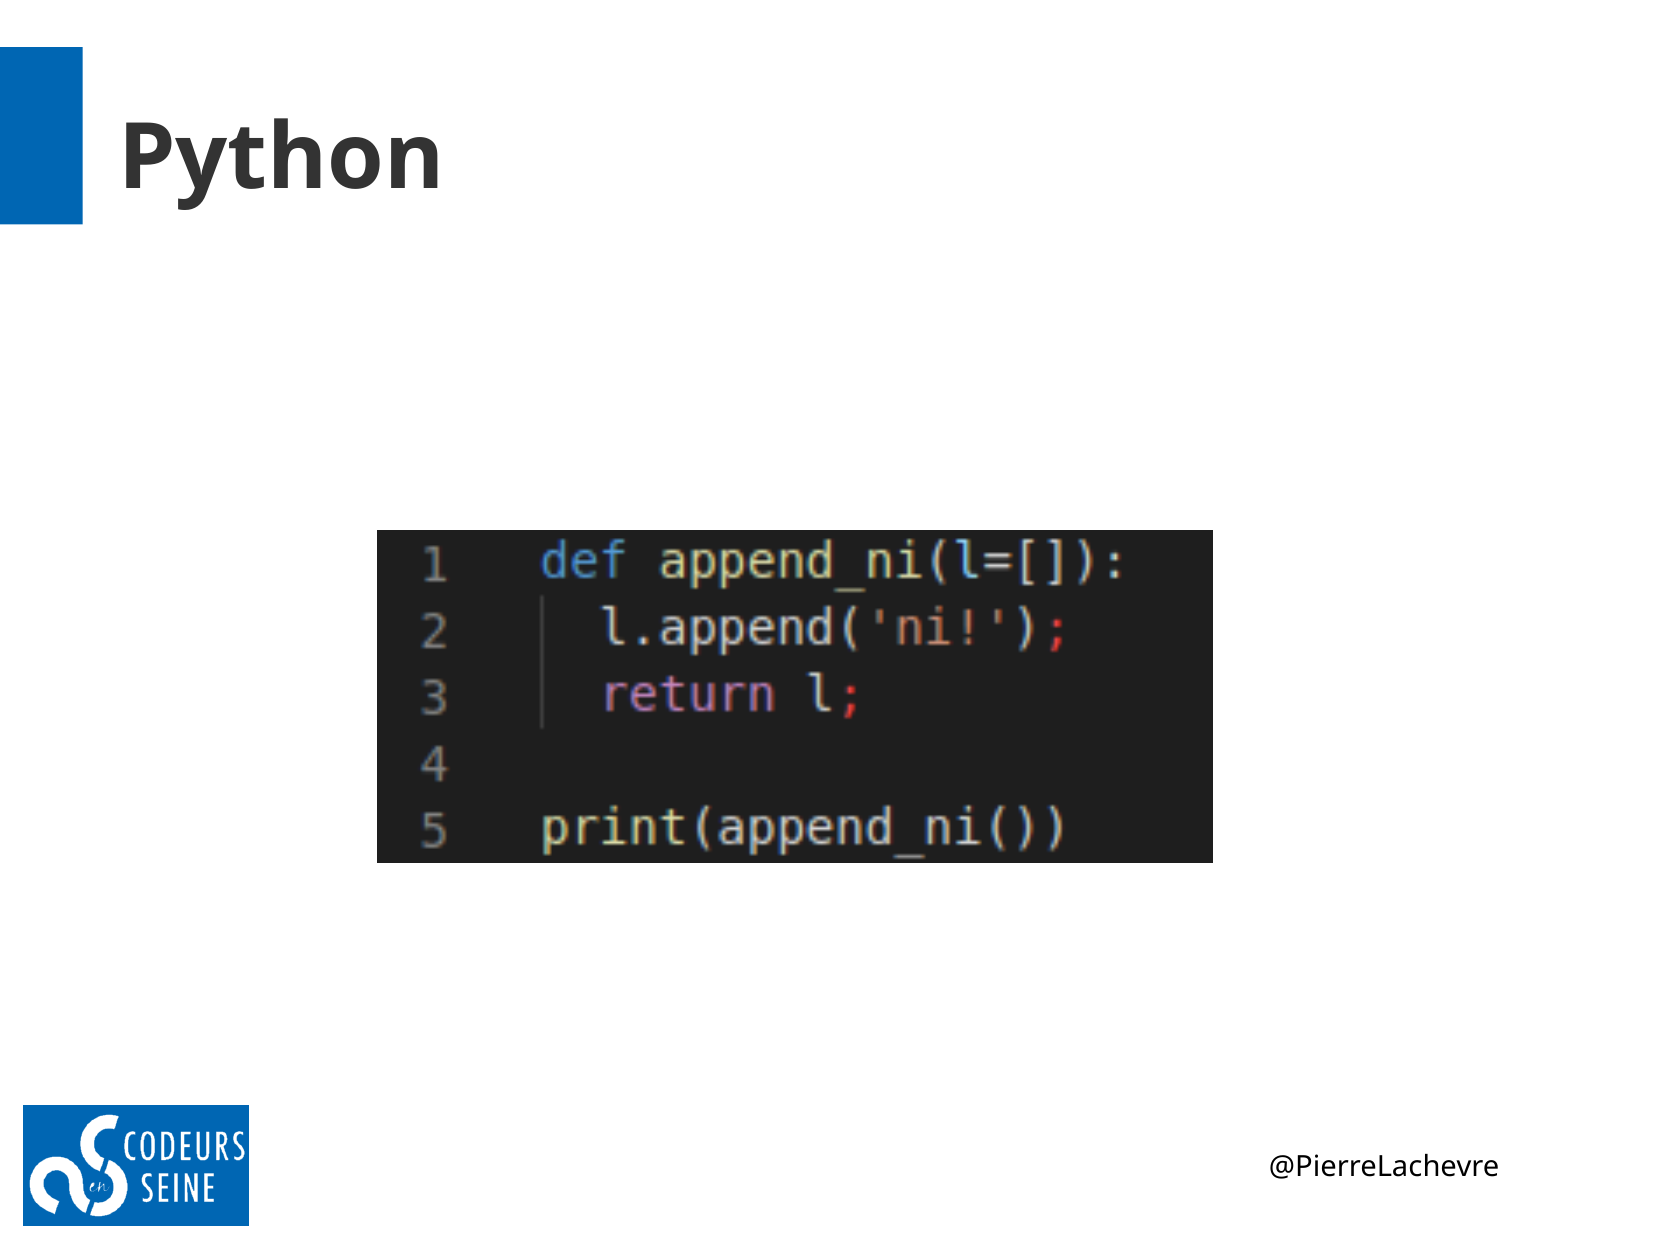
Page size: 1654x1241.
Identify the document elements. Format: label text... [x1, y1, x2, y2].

picture [23, 1105, 249, 1226]
title Python [118, 49, 1571, 257]
picture [377, 530, 1213, 863]
